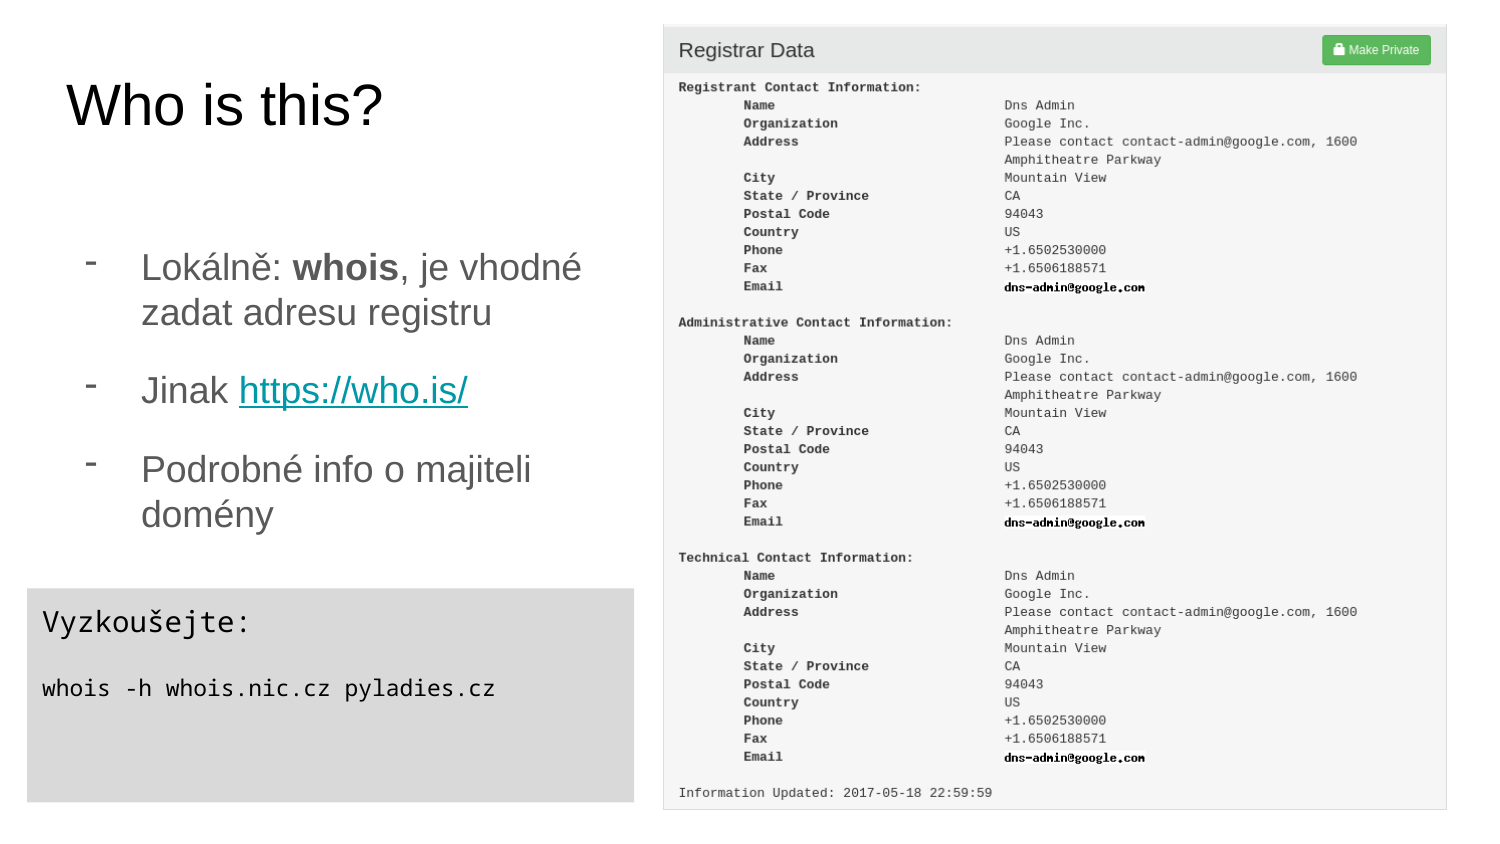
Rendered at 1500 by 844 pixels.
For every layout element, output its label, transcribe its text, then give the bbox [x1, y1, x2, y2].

list Lokálně: whois, je vhodné zadat adresu registru Jinak https://who.is/ Podrobné info o majiteli domény [51, 227, 635, 588]
title Who is this? [51, 28, 512, 153]
text_box Vyzkoušejte: whois -h whois.nic.cz pyladies.cz [27, 588, 635, 803]
picture [662, 24, 1449, 813]
